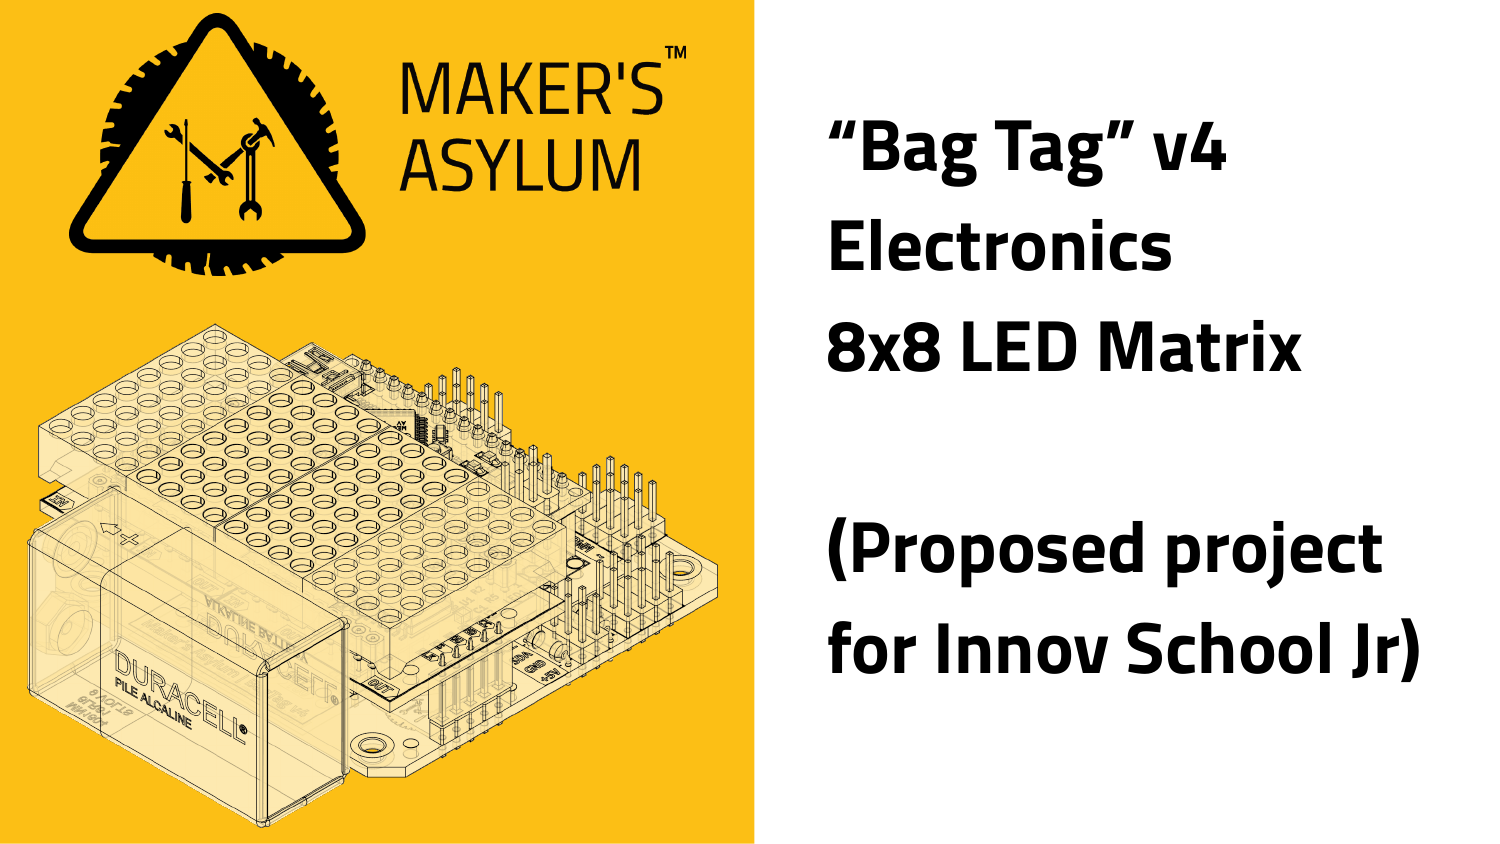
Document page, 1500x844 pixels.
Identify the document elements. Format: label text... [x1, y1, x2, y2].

text_box [0, 0, 755, 844]
picture [69, 13, 686, 276]
text_box “Bag Tag” v4 Electronics 8x8 LED Matrix (Proposed project for Innov School Jr) [811, 254, 1475, 517]
picture [11, 307, 738, 837]
